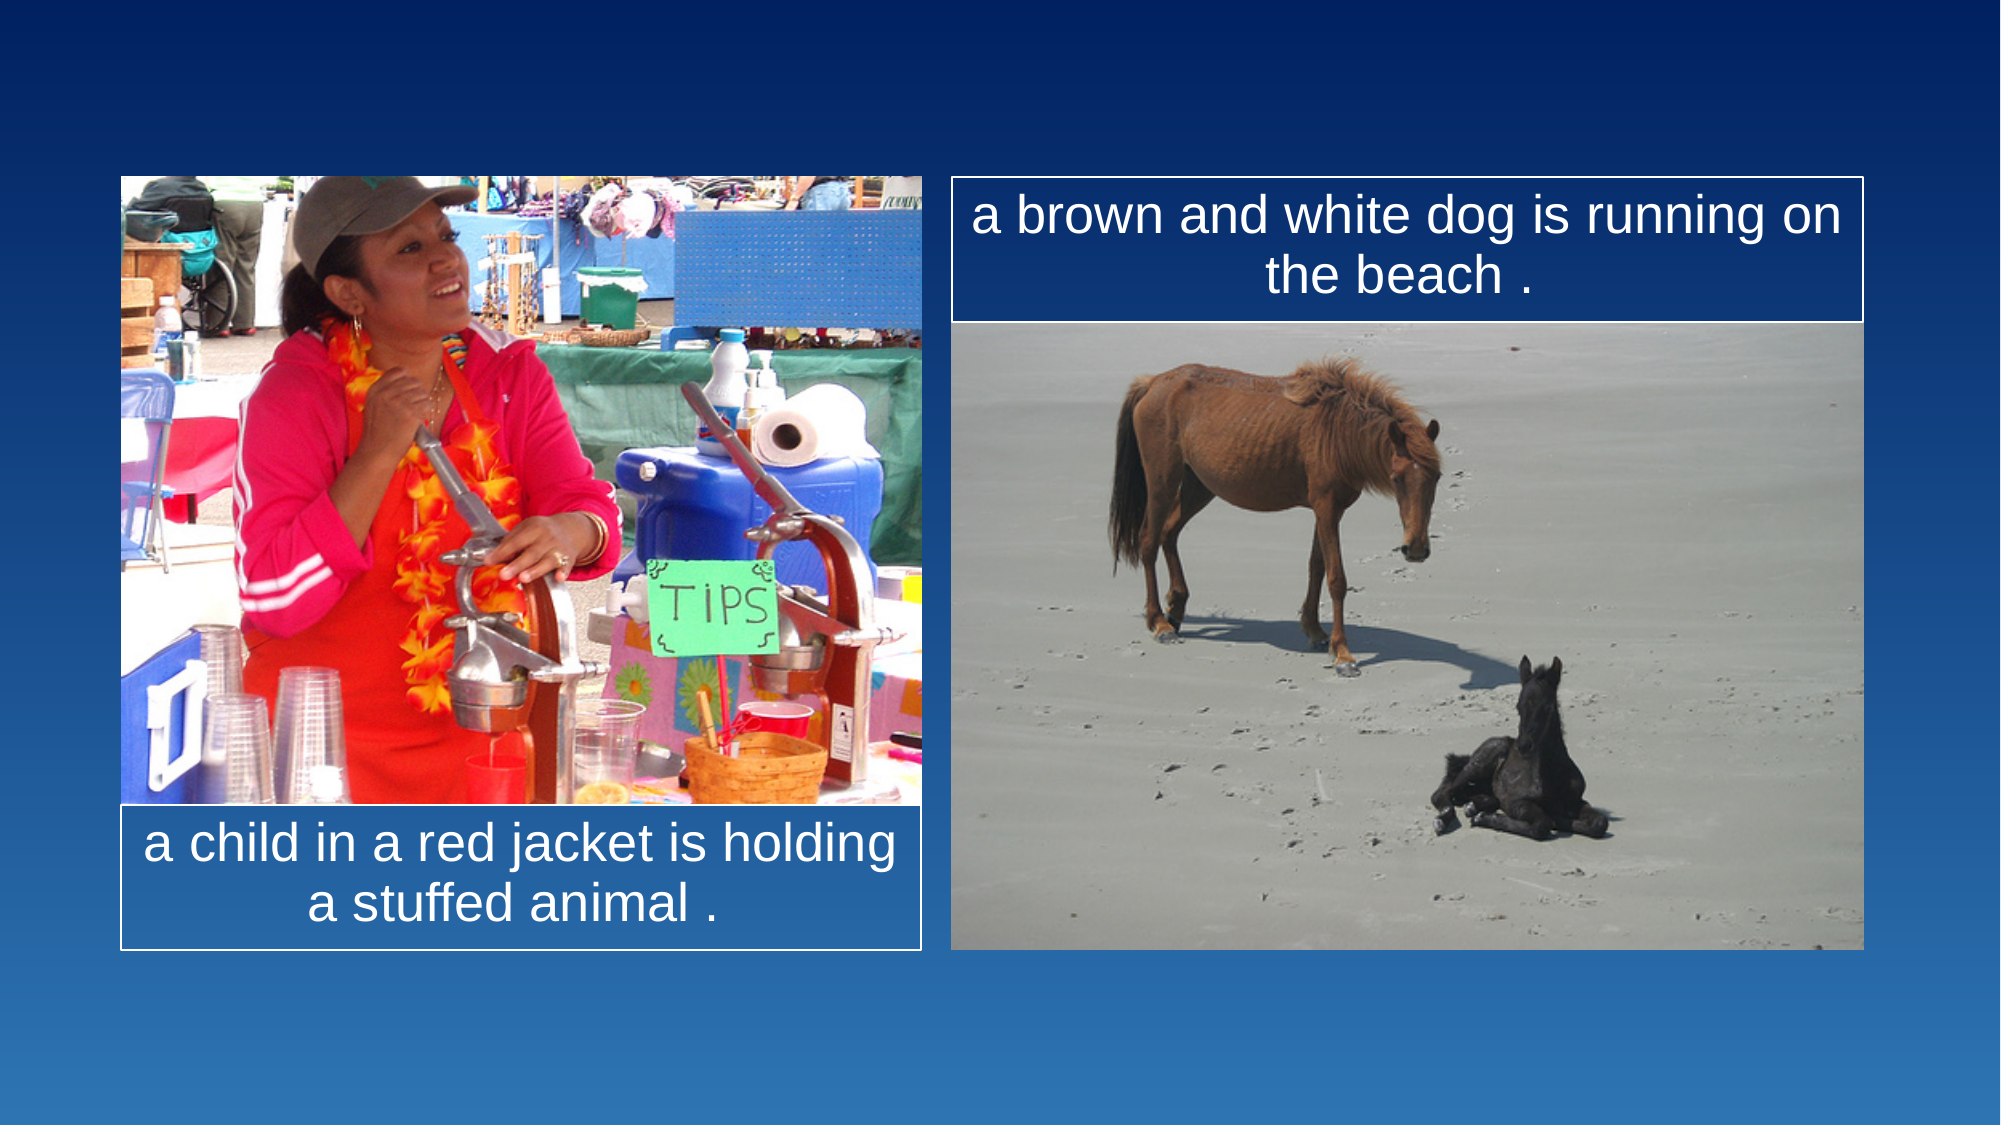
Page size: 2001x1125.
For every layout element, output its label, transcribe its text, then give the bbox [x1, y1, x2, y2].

text_box a child in a red jacket is holding a stuffed animal . [121, 804, 922, 950]
picture [951, 323, 1864, 950]
picture [121, 176, 922, 804]
text_box a brown and white dog is running on the beach . [951, 176, 1864, 322]
